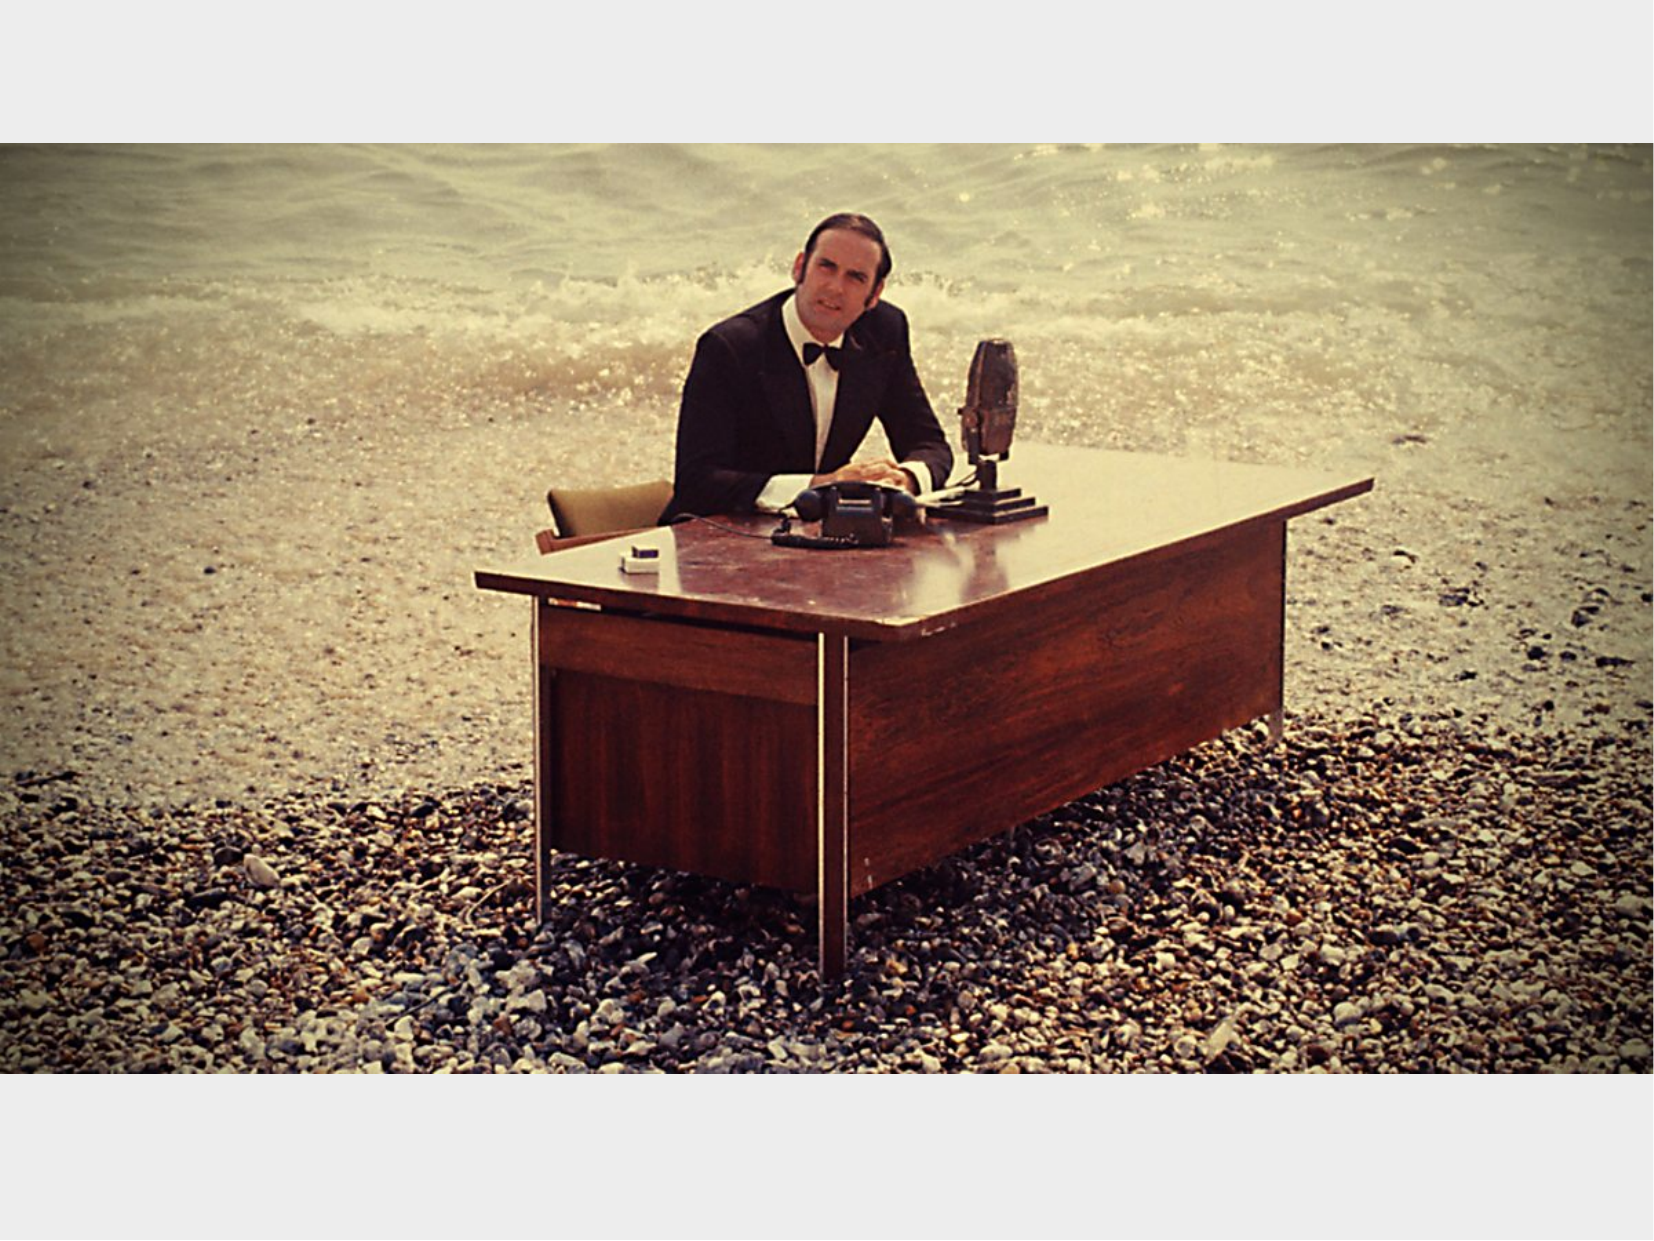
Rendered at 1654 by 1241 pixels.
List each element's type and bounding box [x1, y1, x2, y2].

picture [0, 143, 1654, 1074]
